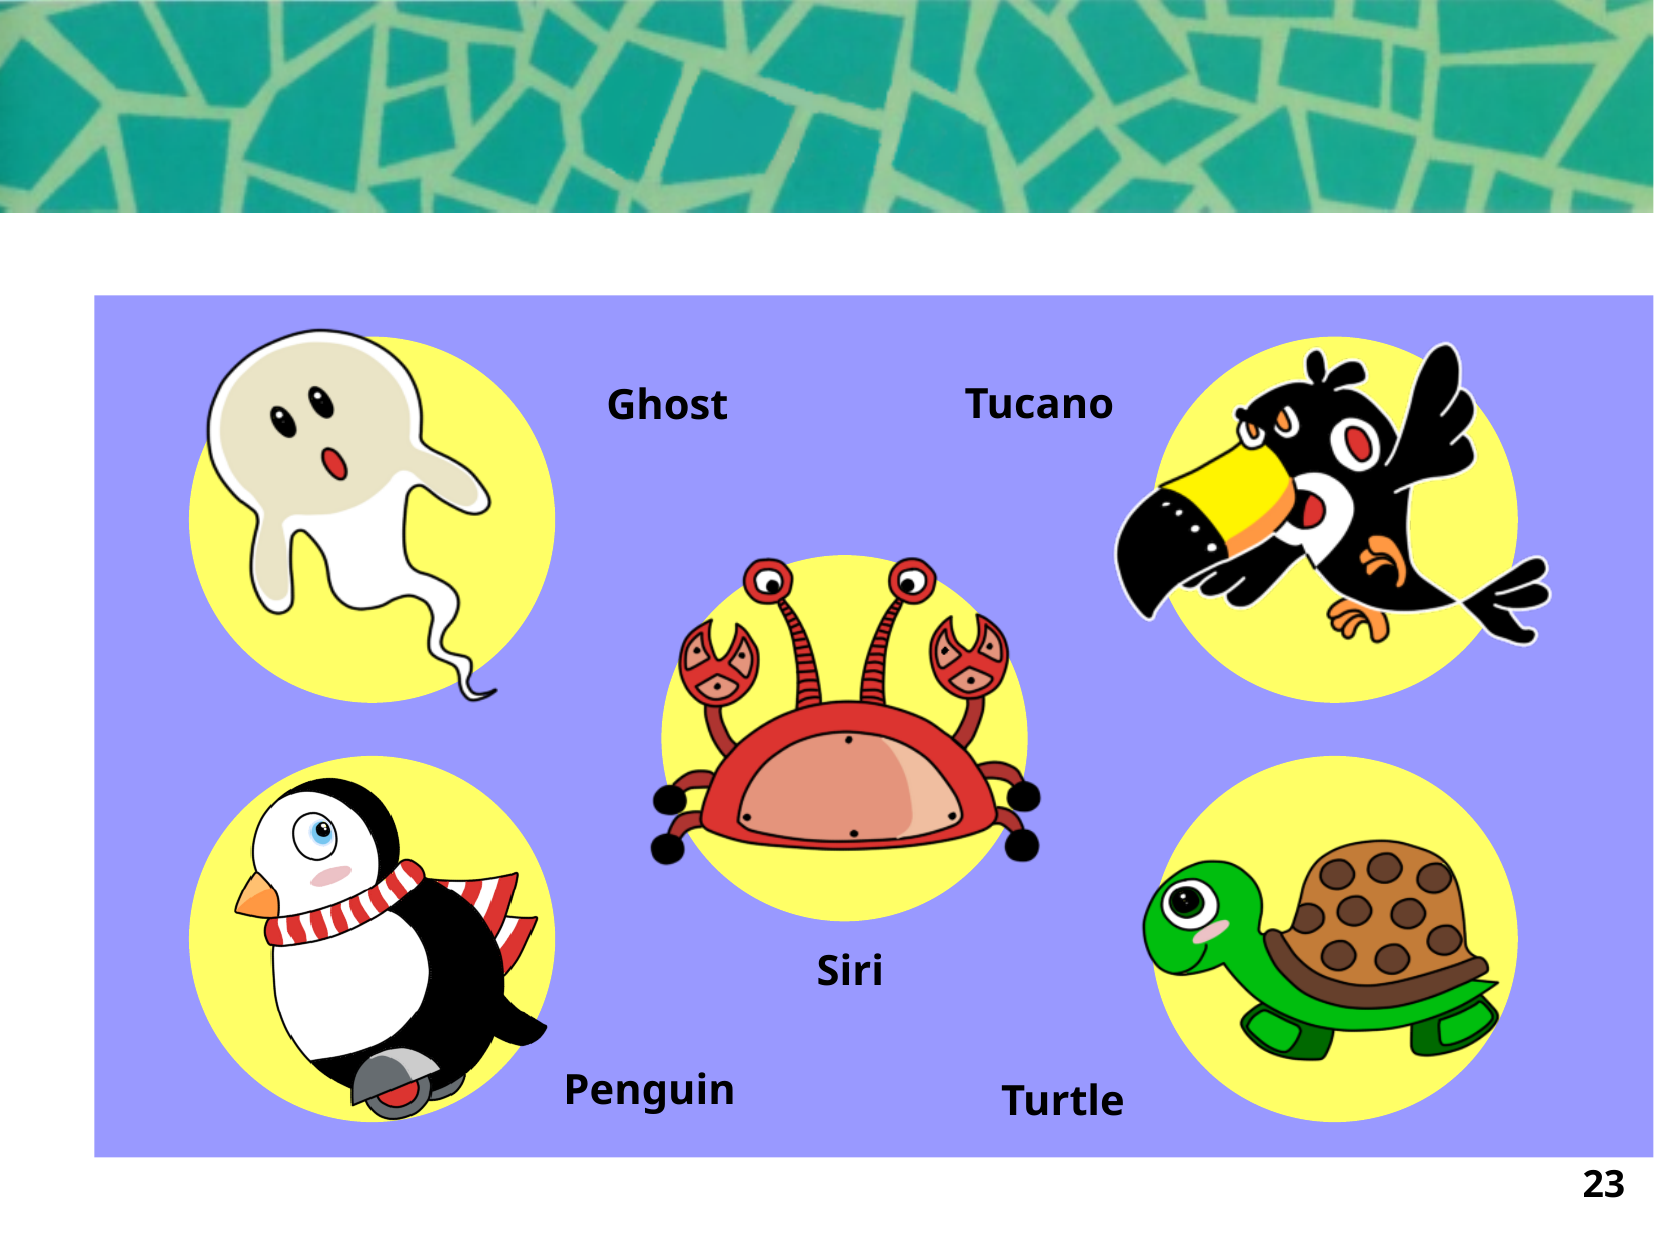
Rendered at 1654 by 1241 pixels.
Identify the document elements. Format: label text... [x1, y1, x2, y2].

text_box Tucano [921, 366, 1158, 436]
picture [1133, 814, 1516, 1087]
picture [0, 0, 1654, 213]
text_box Ghost [549, 367, 786, 438]
text_box Siri [732, 933, 969, 1003]
picture [188, 284, 520, 745]
picture [625, 303, 1582, 880]
picture [212, 767, 572, 1134]
text_box Turtle [944, 1062, 1182, 1133]
text_box Penguin [531, 1052, 768, 1123]
text_box [94, 295, 1654, 1158]
